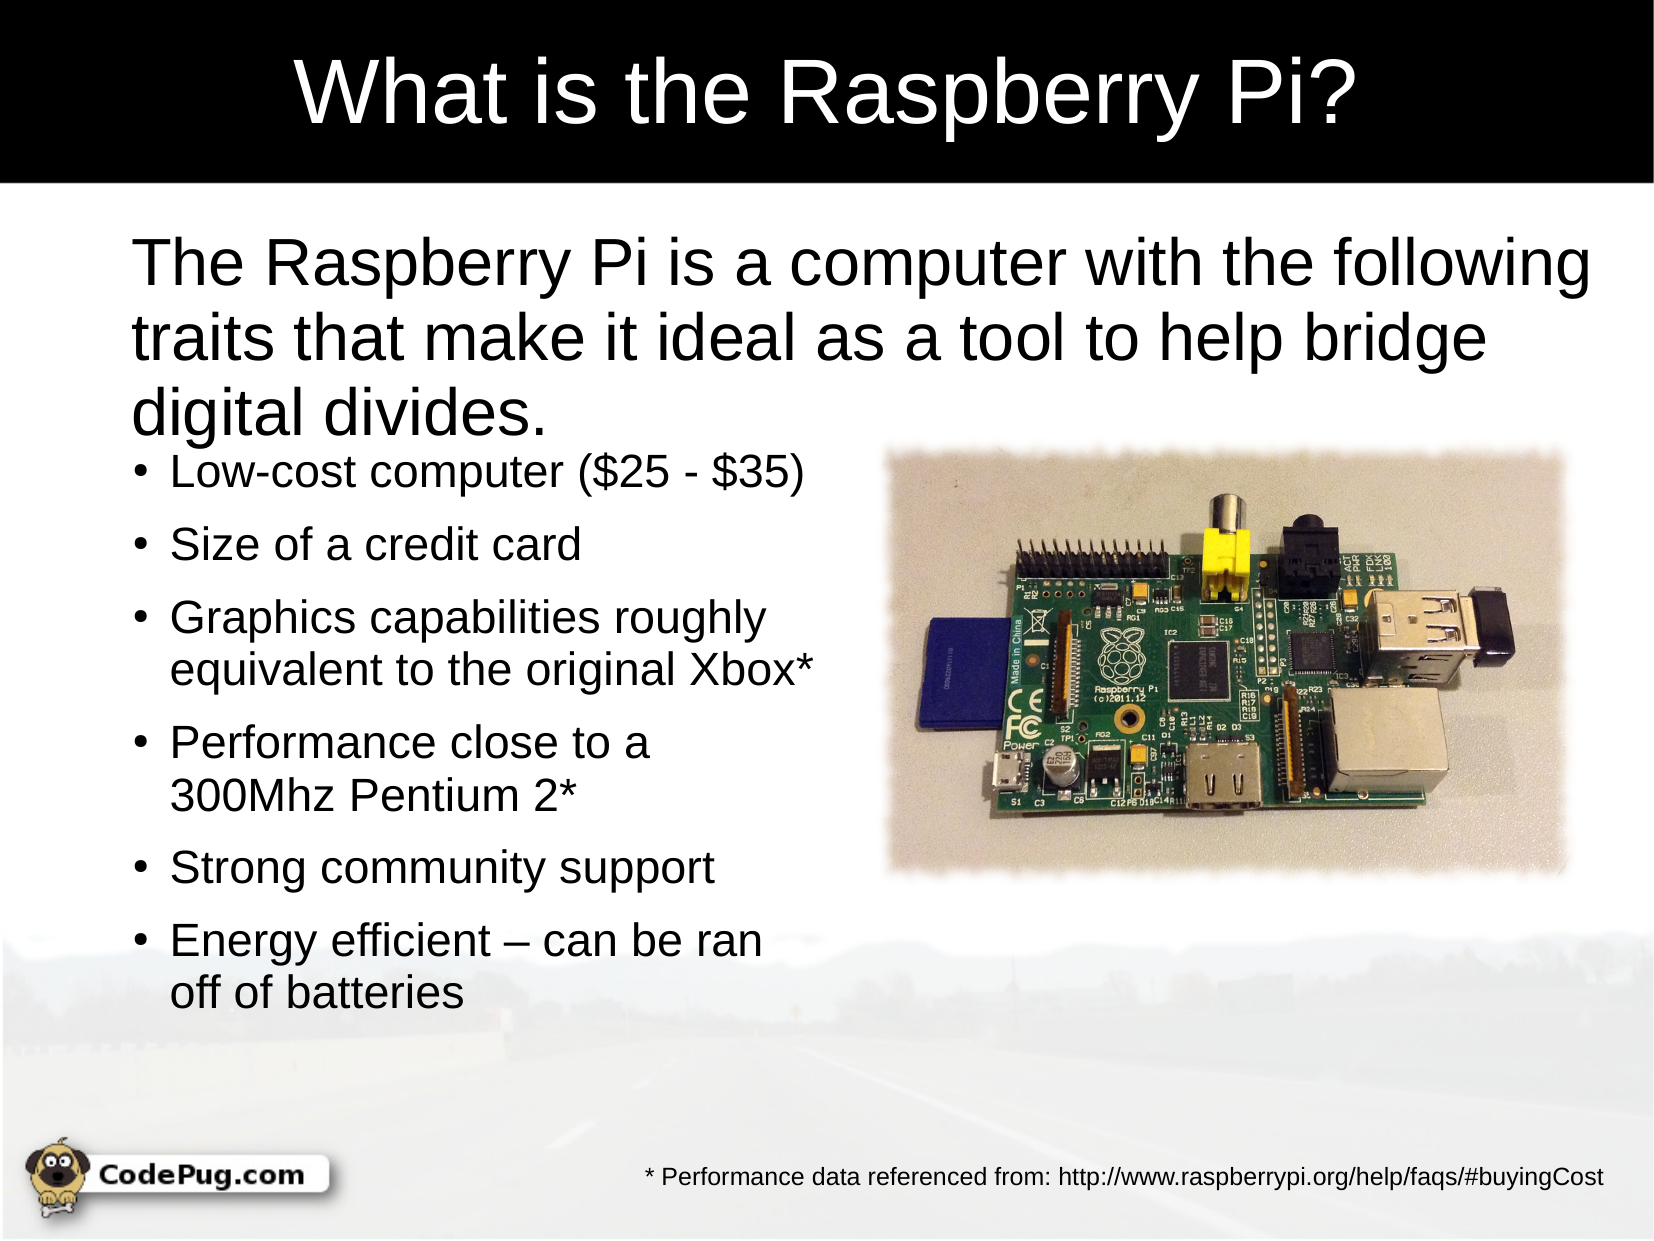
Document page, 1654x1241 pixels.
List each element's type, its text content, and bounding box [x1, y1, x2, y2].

text_box The Raspberry Pi is a computer with the following traits that make it ideal as a tool to help bridge digital divides. [60, 225, 1606, 463]
picture [0, 0, 1654, 1241]
list Low-cost computer ($25 - $35) Size of a credit card Graphics capabilities roughly equivalent to the original Xbox* Performance close to a 300Mhz Pentium 2* Strong community support Energy efficient – can be ran off of batteries [120, 463, 826, 1066]
title What is the Raspberry Pi? [82, 19, 1571, 166]
text_box * Performance data referenced from: http://www.raspberrypi.org/help/faqs/#buyingCost [630, 1155, 1654, 1240]
